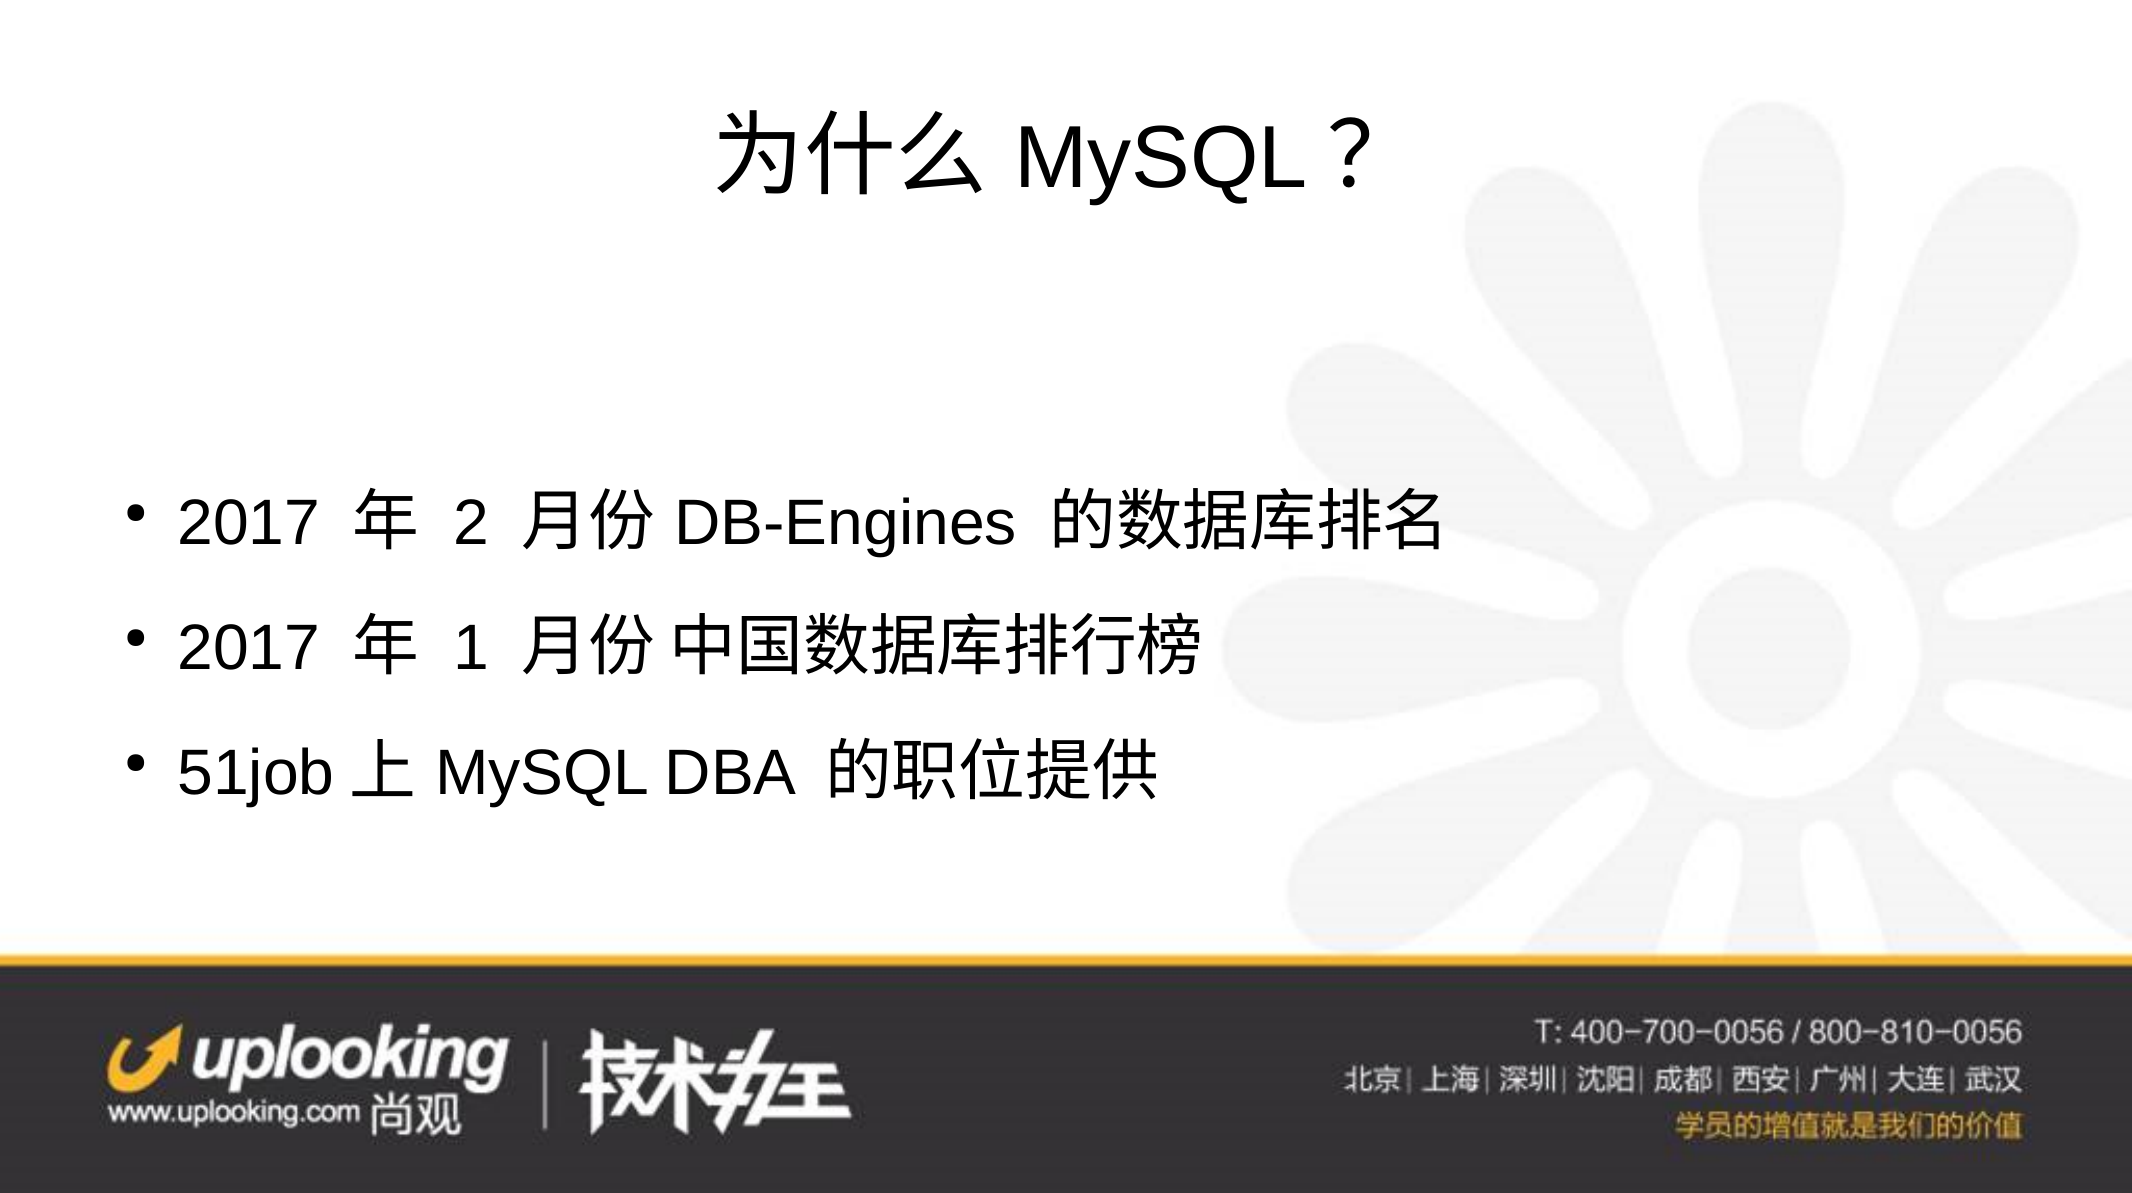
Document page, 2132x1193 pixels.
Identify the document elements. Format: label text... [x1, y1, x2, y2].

title 为什么MySQL？ [106, 47, 2026, 247]
picture [0, 0, 2132, 1193]
list 2017 年 2 月份DB-Engines 的数据库排名 2017 年 1 月份 中国数据库排行榜 51job上MySQL DBA 的职位提供 [106, 466, 2026, 847]
